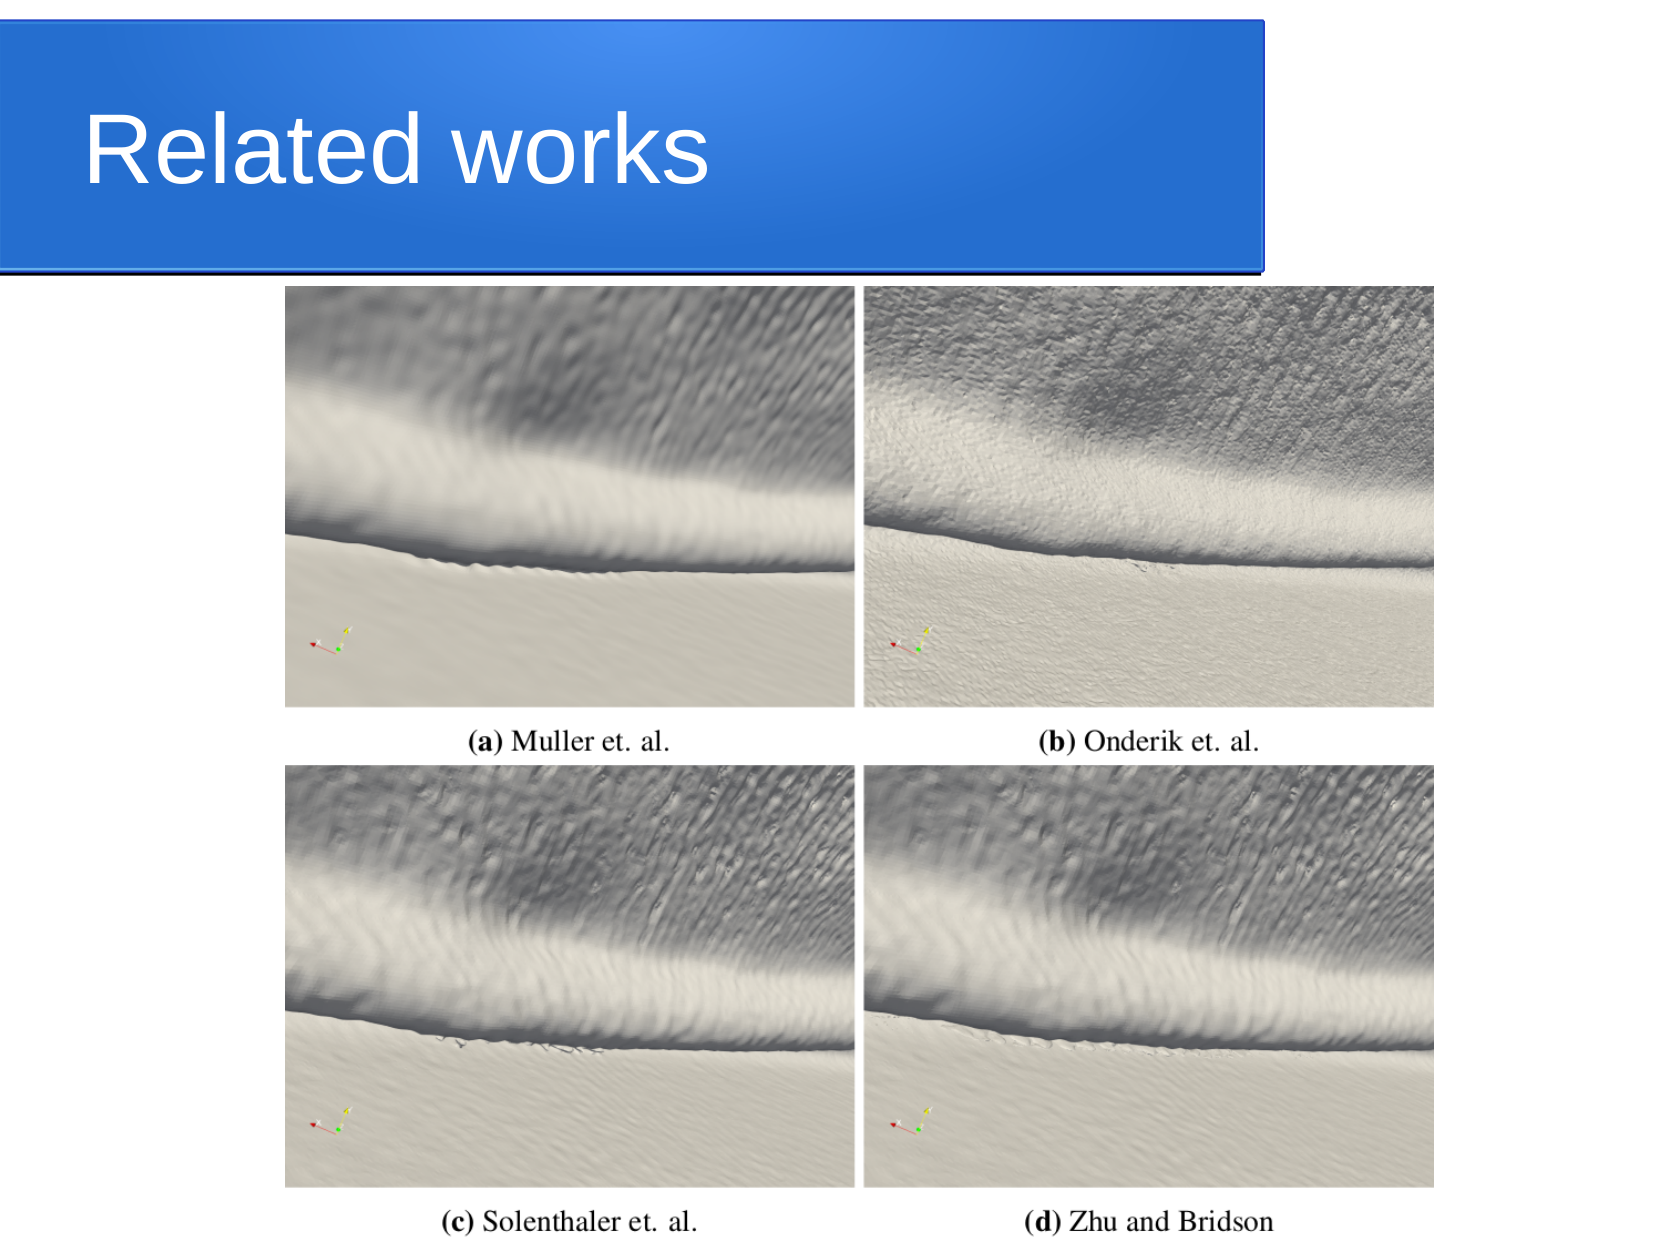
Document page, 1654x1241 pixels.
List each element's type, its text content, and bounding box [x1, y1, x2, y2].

title Related works [82, 47, 1235, 252]
picture [285, 286, 1434, 1241]
